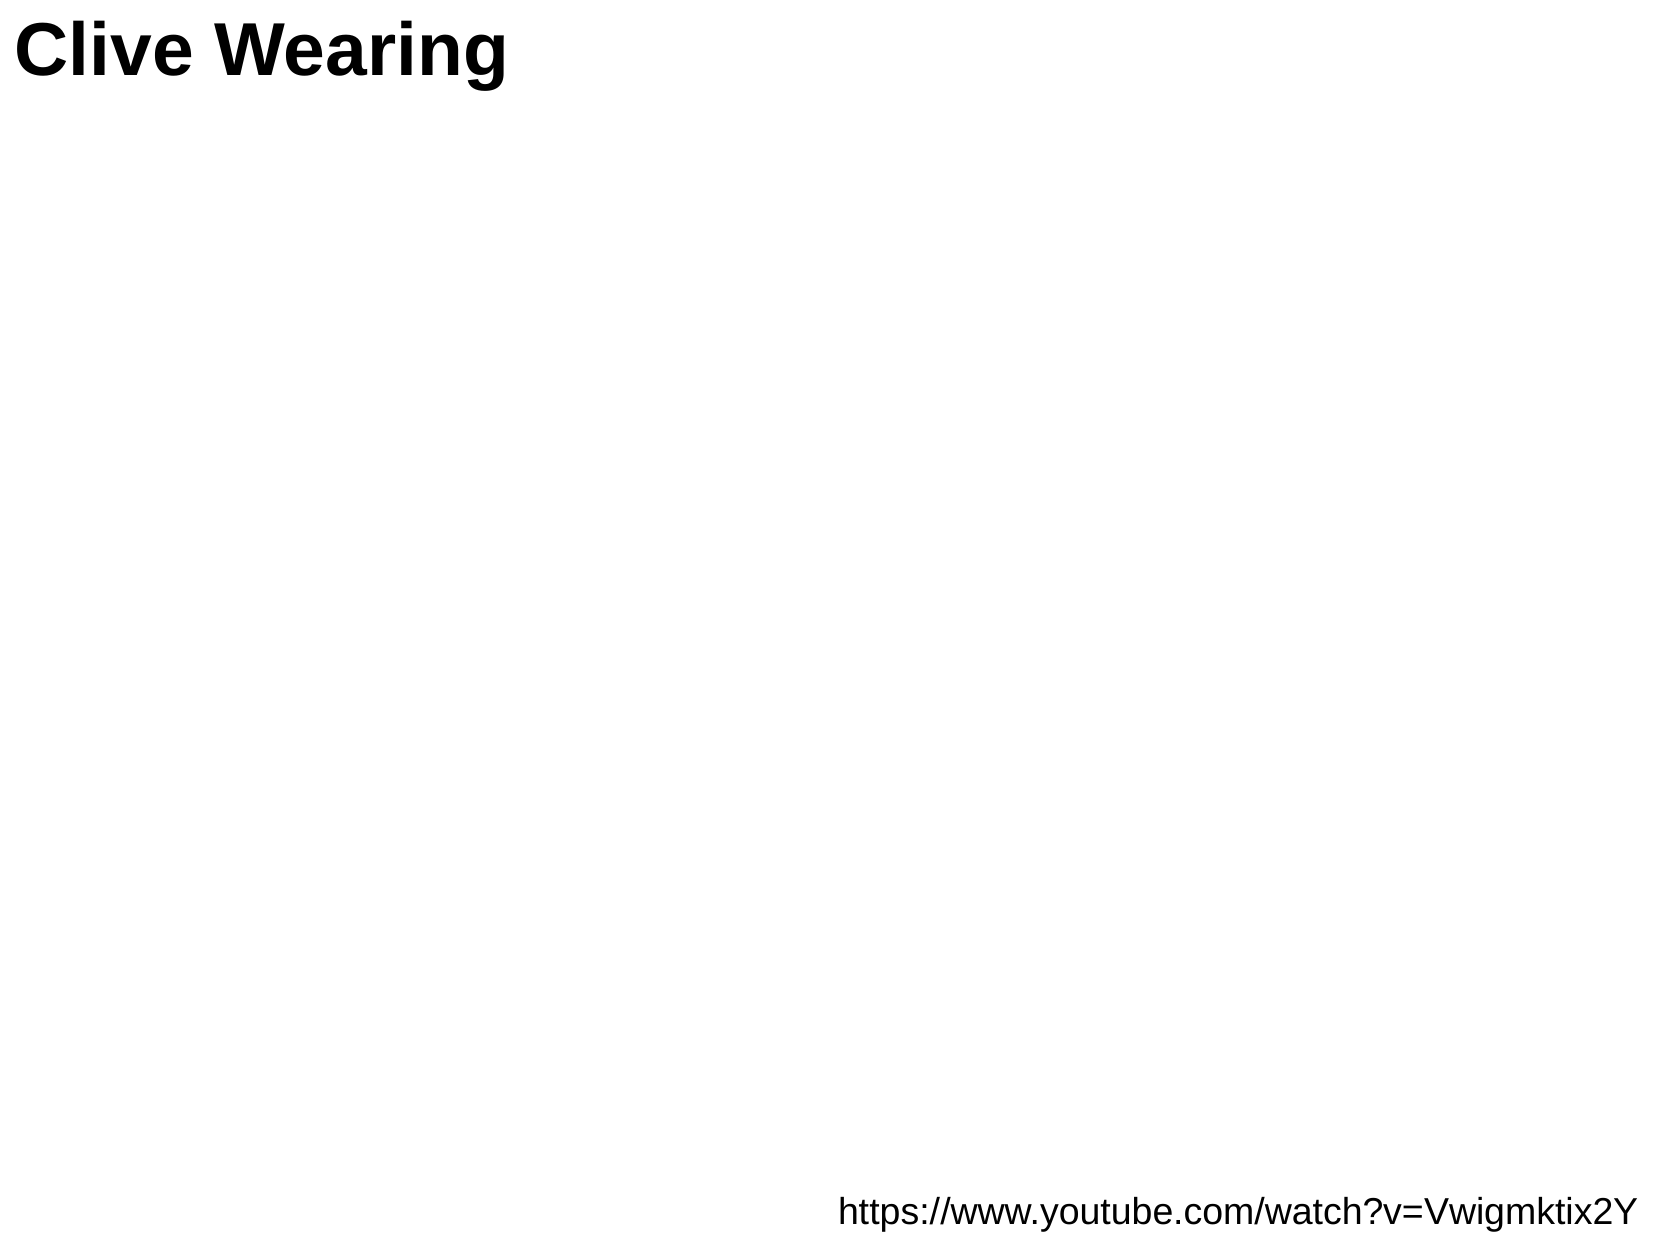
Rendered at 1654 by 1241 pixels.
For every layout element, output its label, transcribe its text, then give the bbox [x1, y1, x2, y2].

text_box Clive Wearing [0, 0, 524, 99]
text_box https://www.youtube.com/watch?v=Vwigmktix2Y [823, 1183, 1654, 1241]
